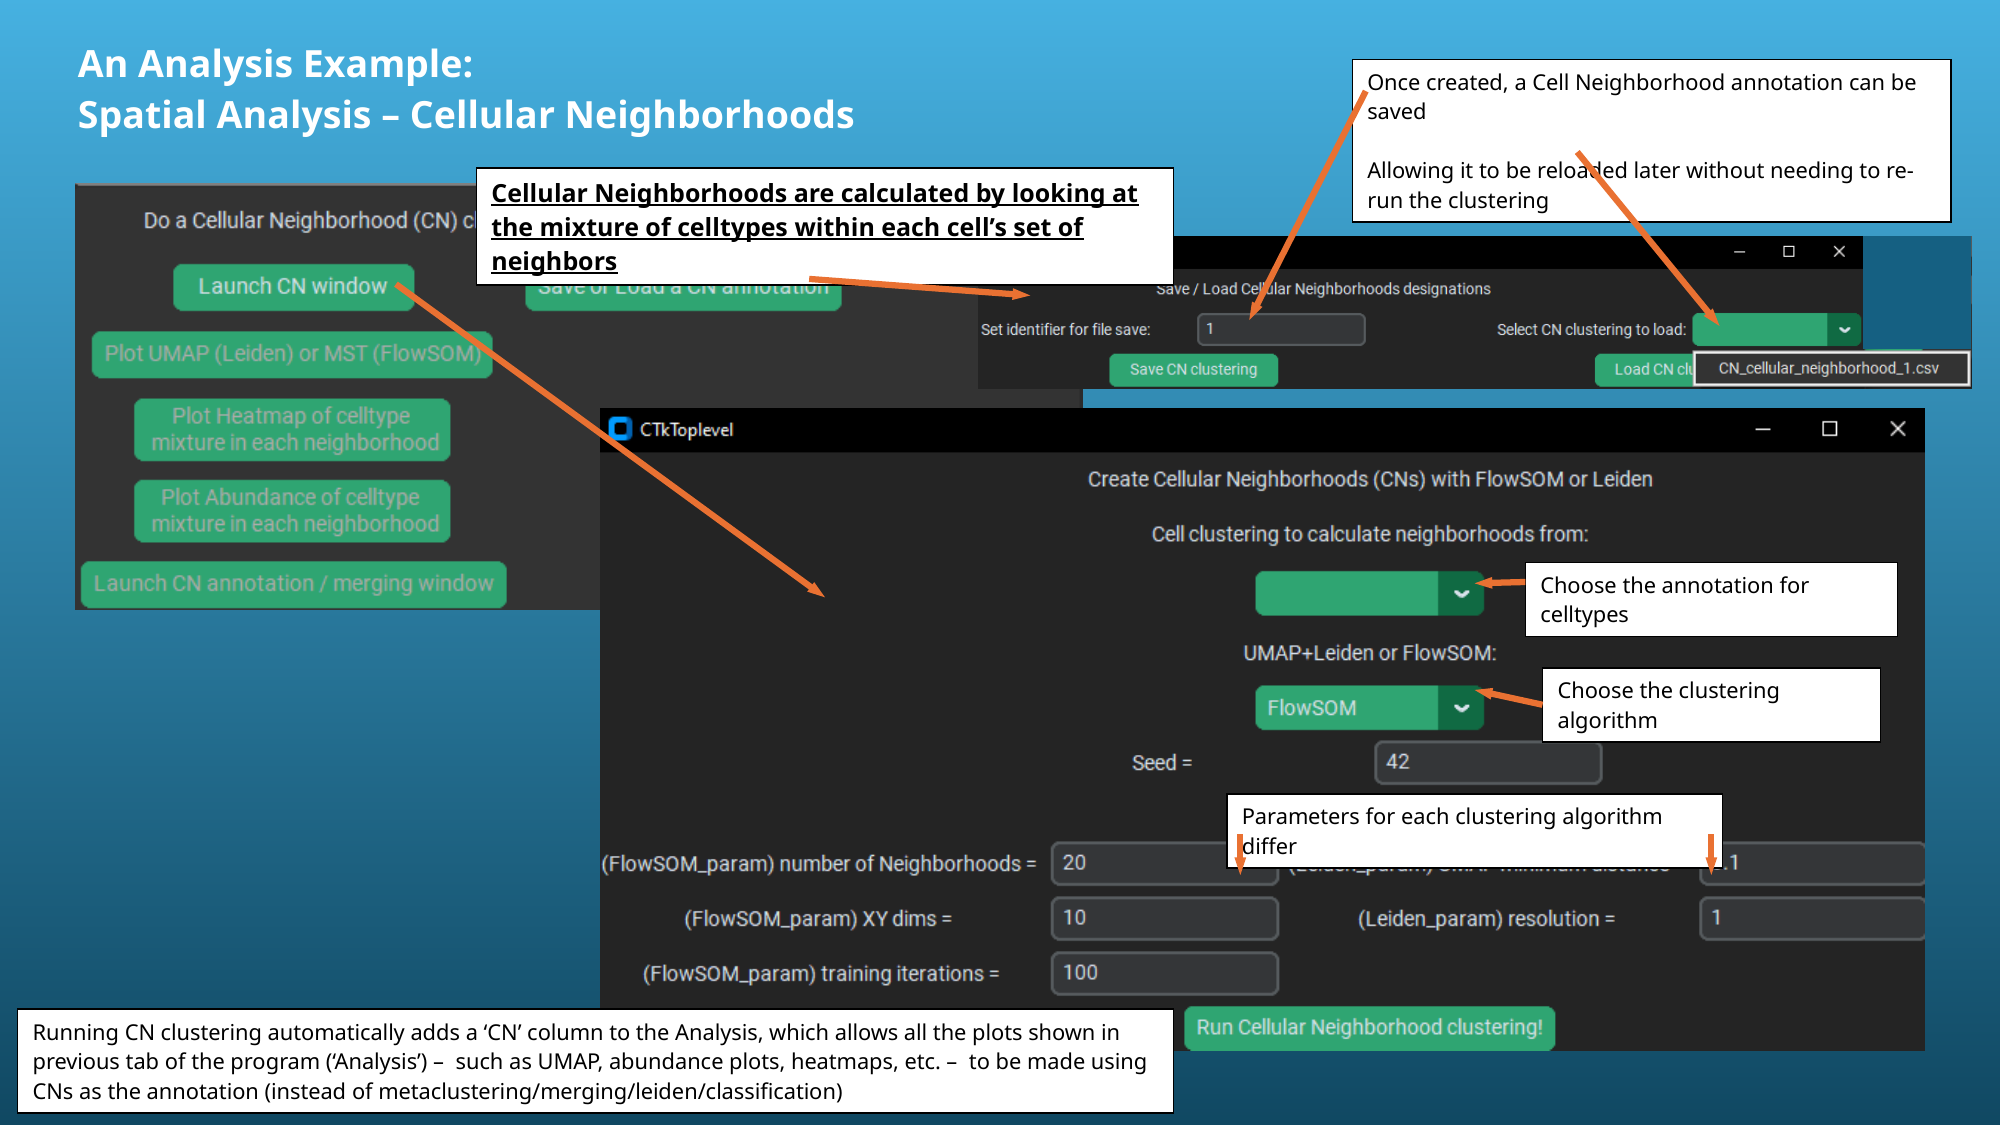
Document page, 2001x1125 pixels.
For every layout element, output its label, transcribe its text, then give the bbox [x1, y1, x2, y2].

text_box [1863, 236, 1971, 349]
text_box Cellular Neighborhoods are calculated by looking at the mixture of celltypes within each cell’s set of neighbors [476, 167, 1174, 245]
picture [75, 183, 1972, 1051]
text_box Running CN clustering automatically adds a ‘CN’ column to the Analysis, which allows all the plots shown in previous tab of the program (‘Analysis’) – such as UMAP, abundance plots, heatmaps, etc. – to be made using CNs as the annotation (instead of metaclustering/merging/leiden/classification) [17, 1009, 1174, 1103]
text_box Parameters for each clustering algorithm differ [1226, 793, 1723, 836]
text_box An Analysis Example: Spatial Analysis – Cellular Neighborhoods [62, 29, 1063, 136]
text_box Choose the annotation for celltypes [1525, 562, 1898, 605]
text_box Once created, a Cell Neighborhood annotation can be saved Allowing it to be reloaded later without needing to re-run the clustering [1352, 59, 1952, 183]
text_box Choose the clustering algorithm [1542, 667, 1881, 710]
